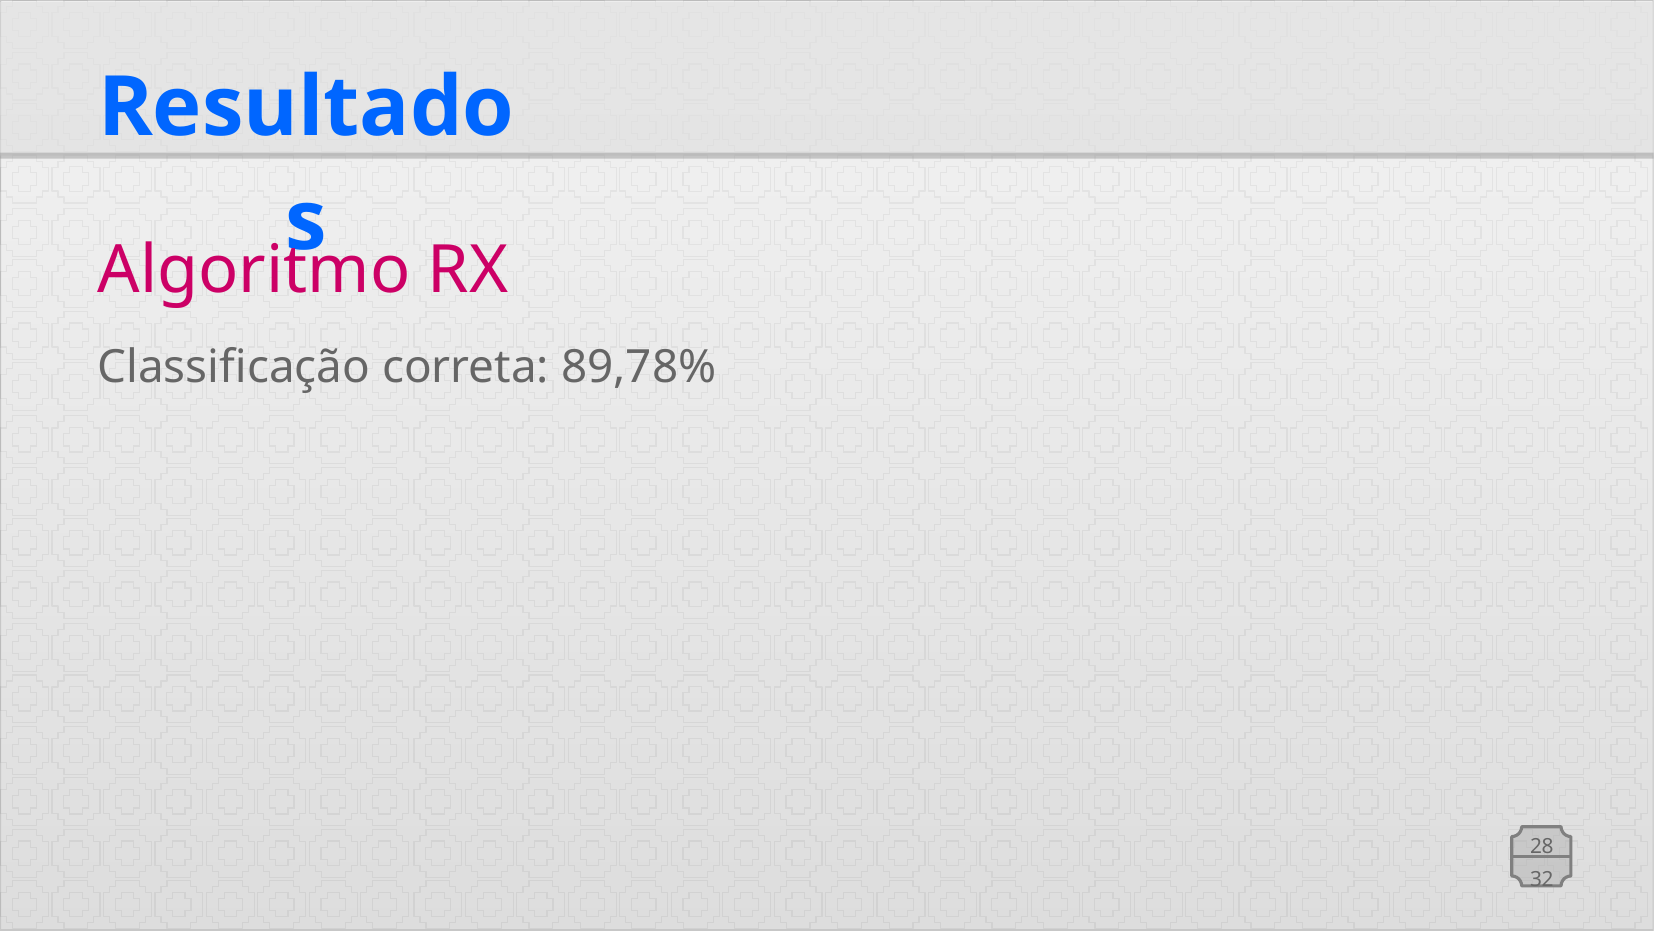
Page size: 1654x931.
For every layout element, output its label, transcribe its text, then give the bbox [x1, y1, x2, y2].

text_box Classificação correta: 89,78% [82, 319, 693, 391]
text_box Algoritmo RX [83, 204, 505, 302]
text_box Resultados [83, 39, 537, 157]
